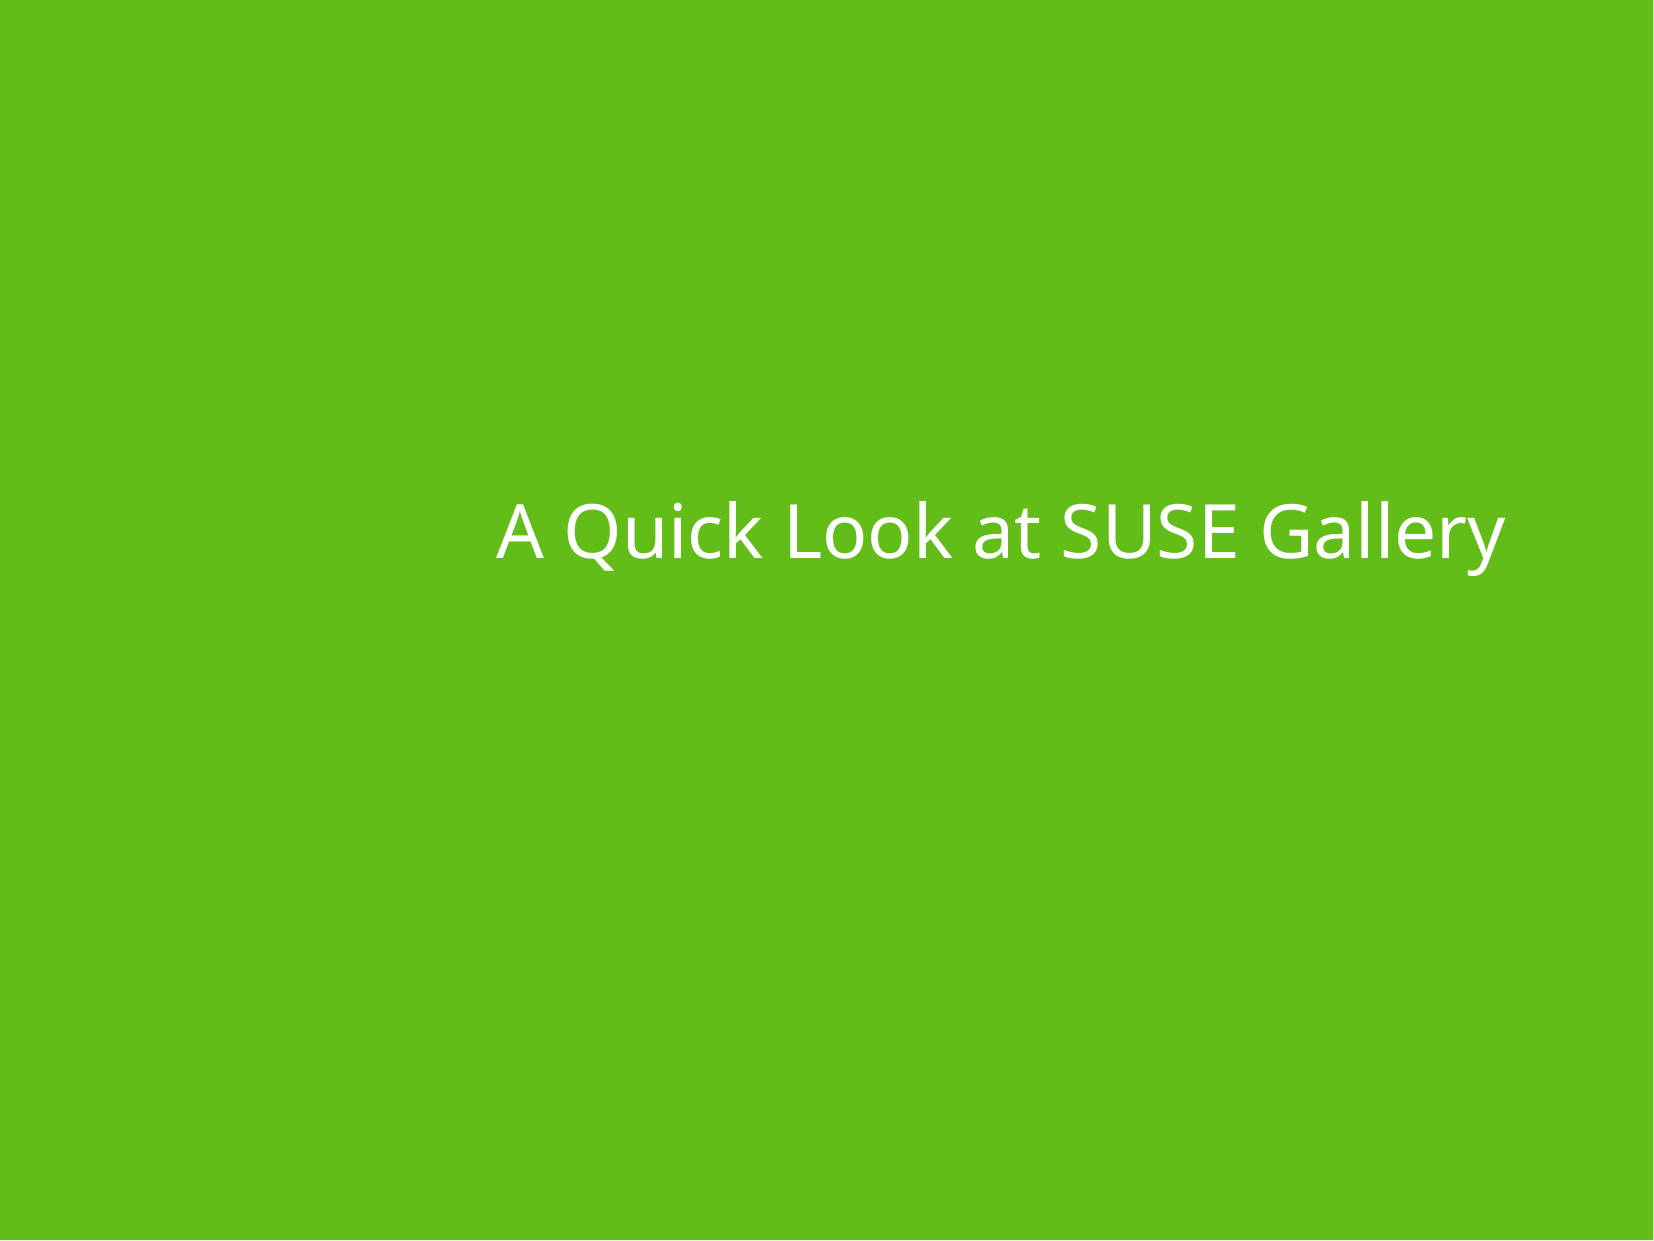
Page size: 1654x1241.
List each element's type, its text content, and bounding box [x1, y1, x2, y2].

title A Quick Look at SUSE Gallery [271, 426, 1522, 633]
